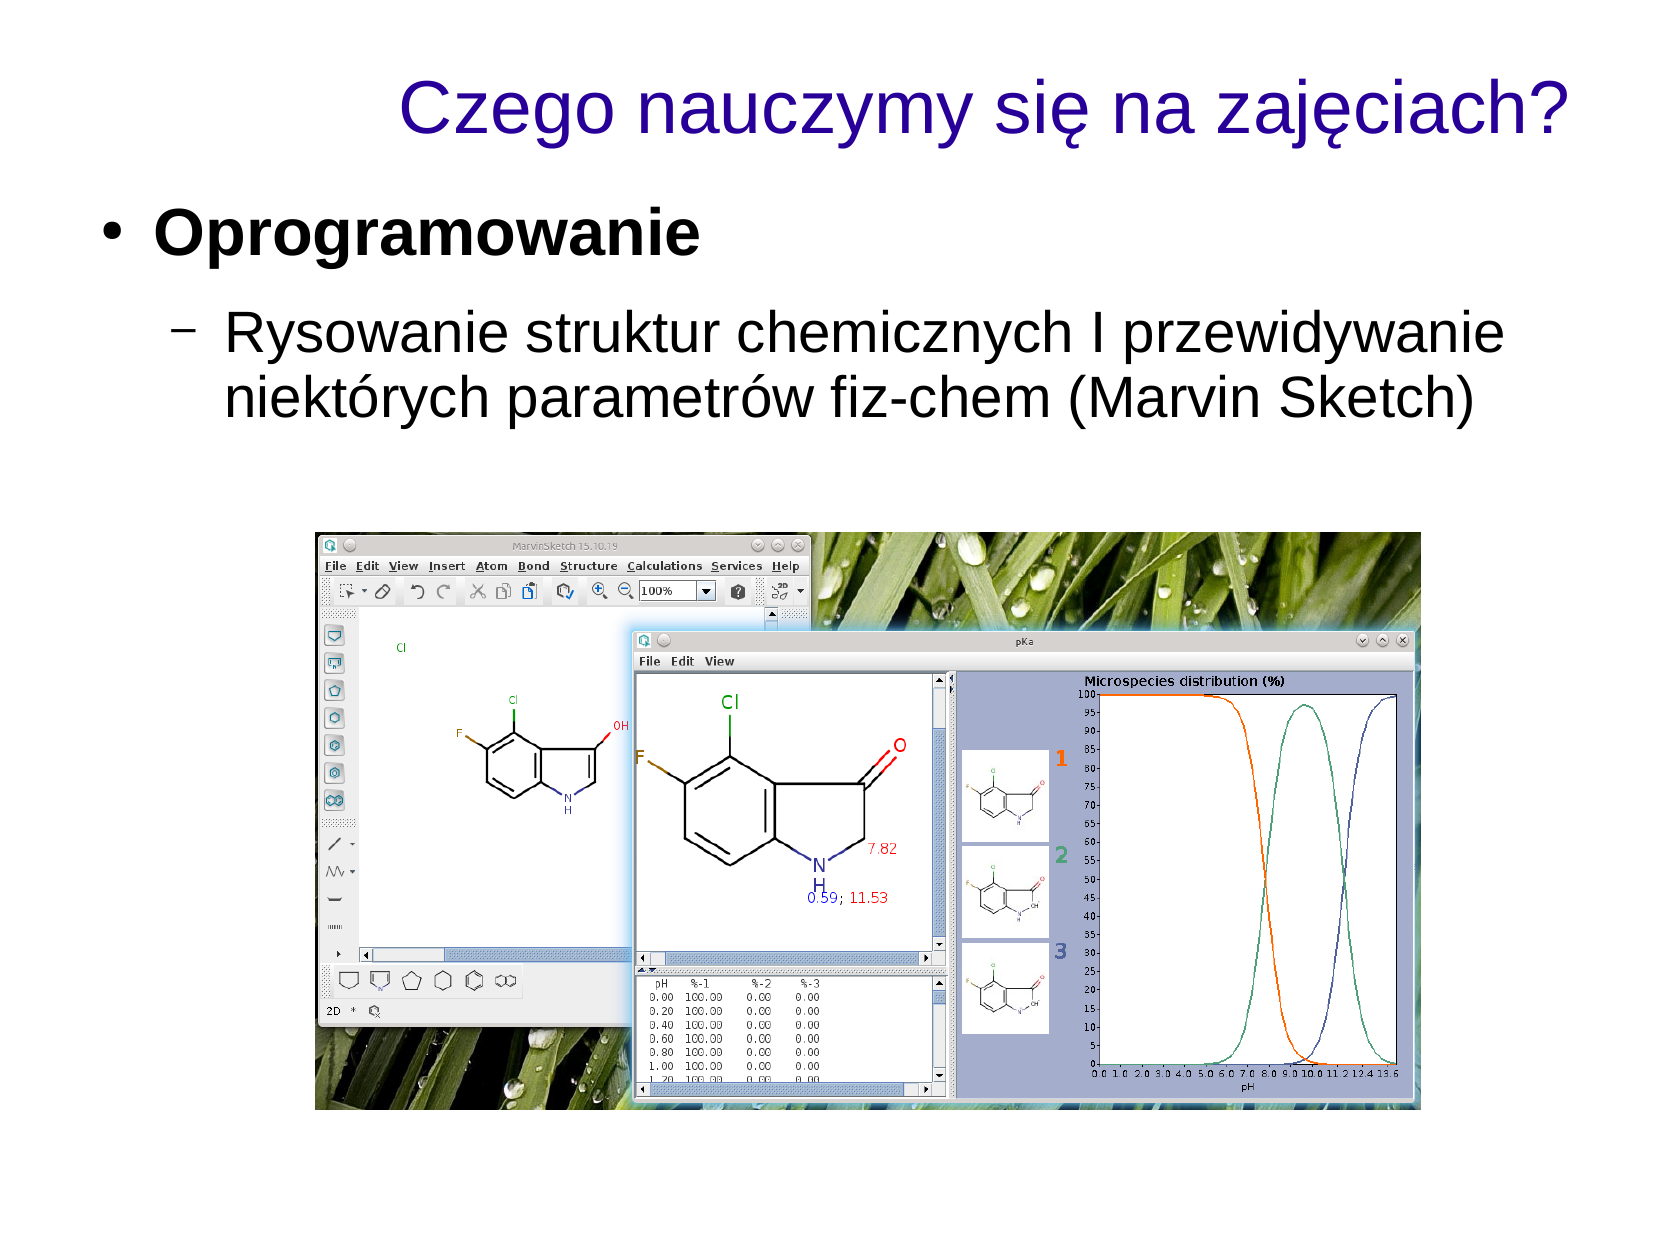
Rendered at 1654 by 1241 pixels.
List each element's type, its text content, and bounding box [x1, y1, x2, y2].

list Oprogramowanie Rysowanie struktur chemicznych I przewidywanie niektórych parametrów fiz-chem (Marvin Sketch) [82, 195, 1606, 915]
title Czego nauczymy się na zajęciach? [82, 49, 1571, 166]
picture [315, 532, 1421, 1111]
